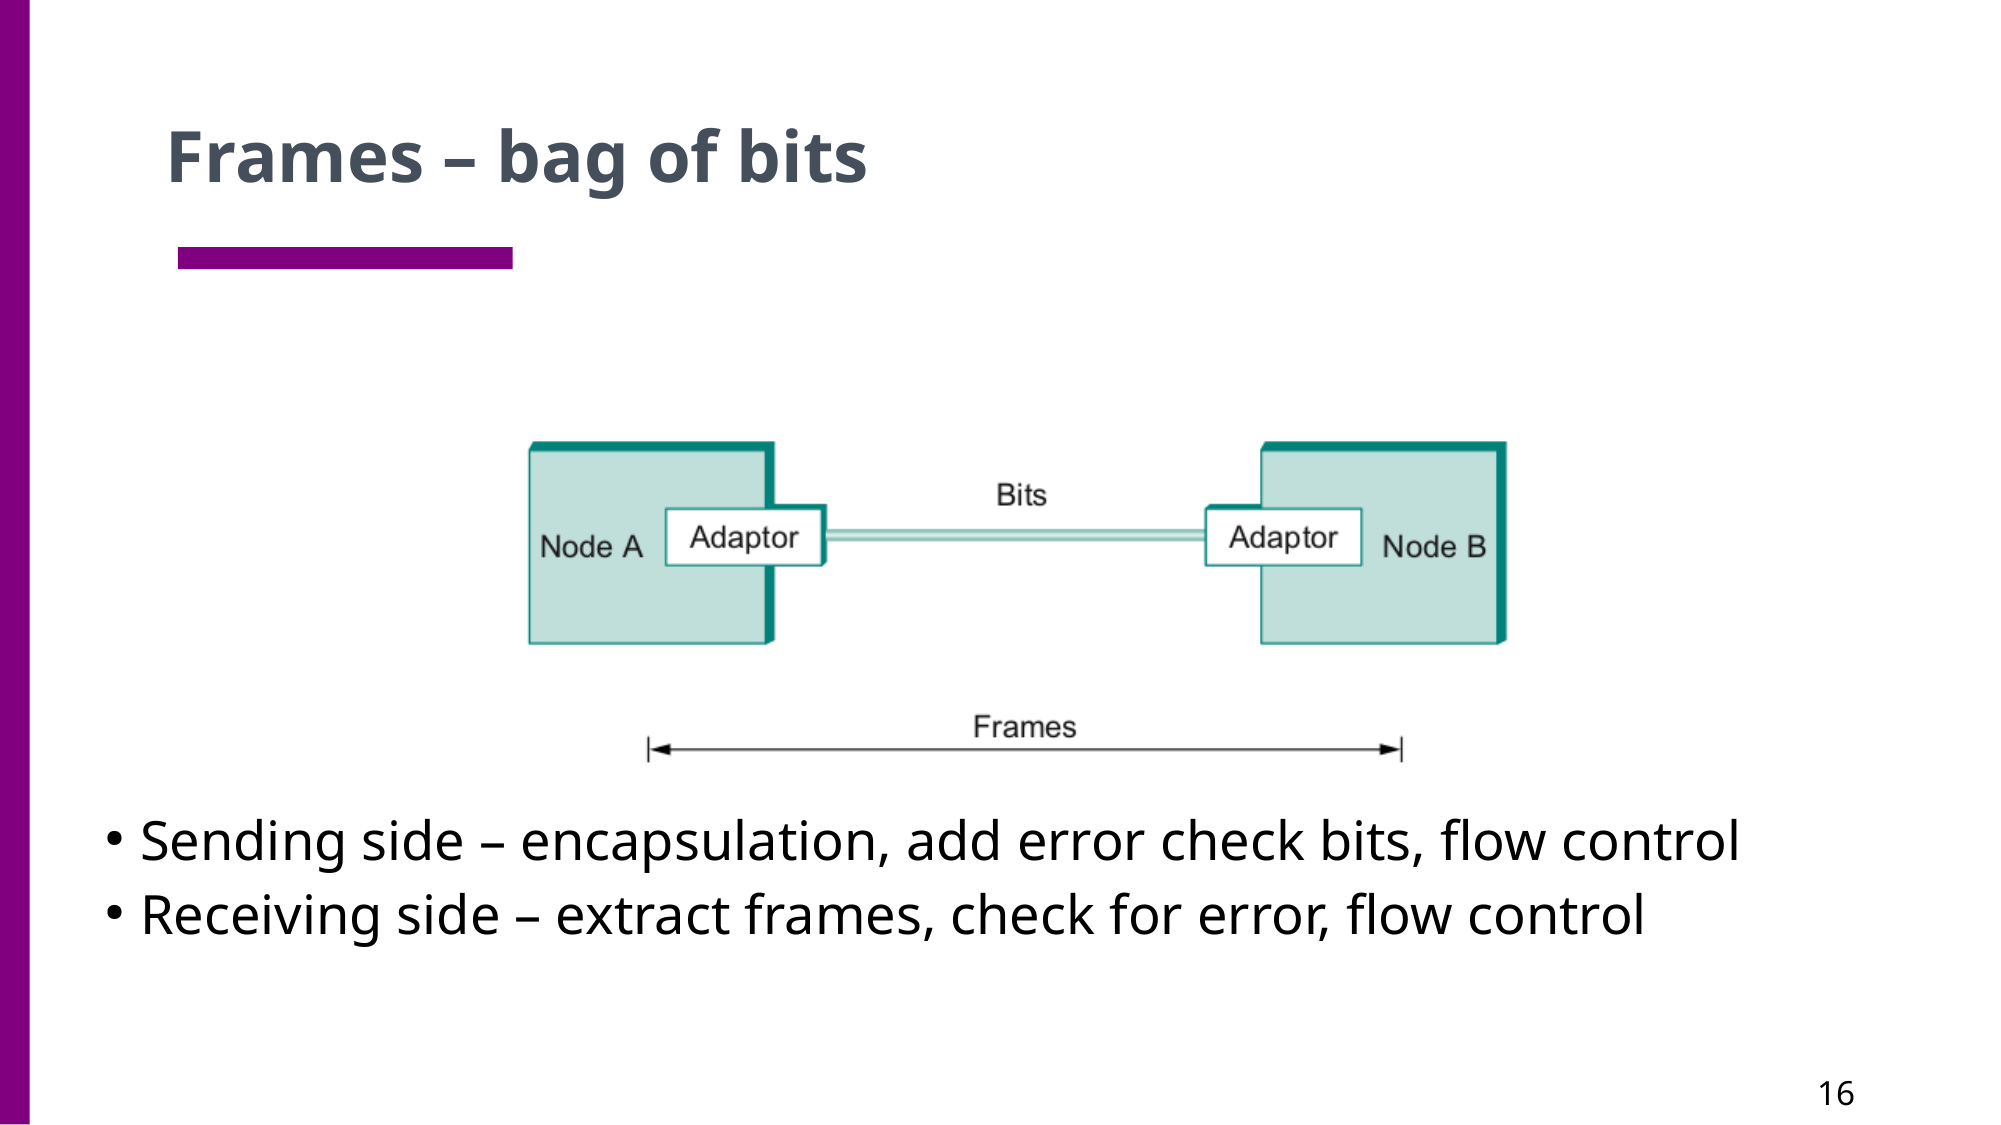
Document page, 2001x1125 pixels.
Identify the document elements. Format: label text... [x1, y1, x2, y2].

picture [440, 357, 1570, 772]
text_box Sending side – encapsulation, add error check bits, flow control Receiving side – extract frames, check for error, flow control [90, 795, 1990, 1008]
text_box Frames – bag of bits [151, 0, 1849, 212]
